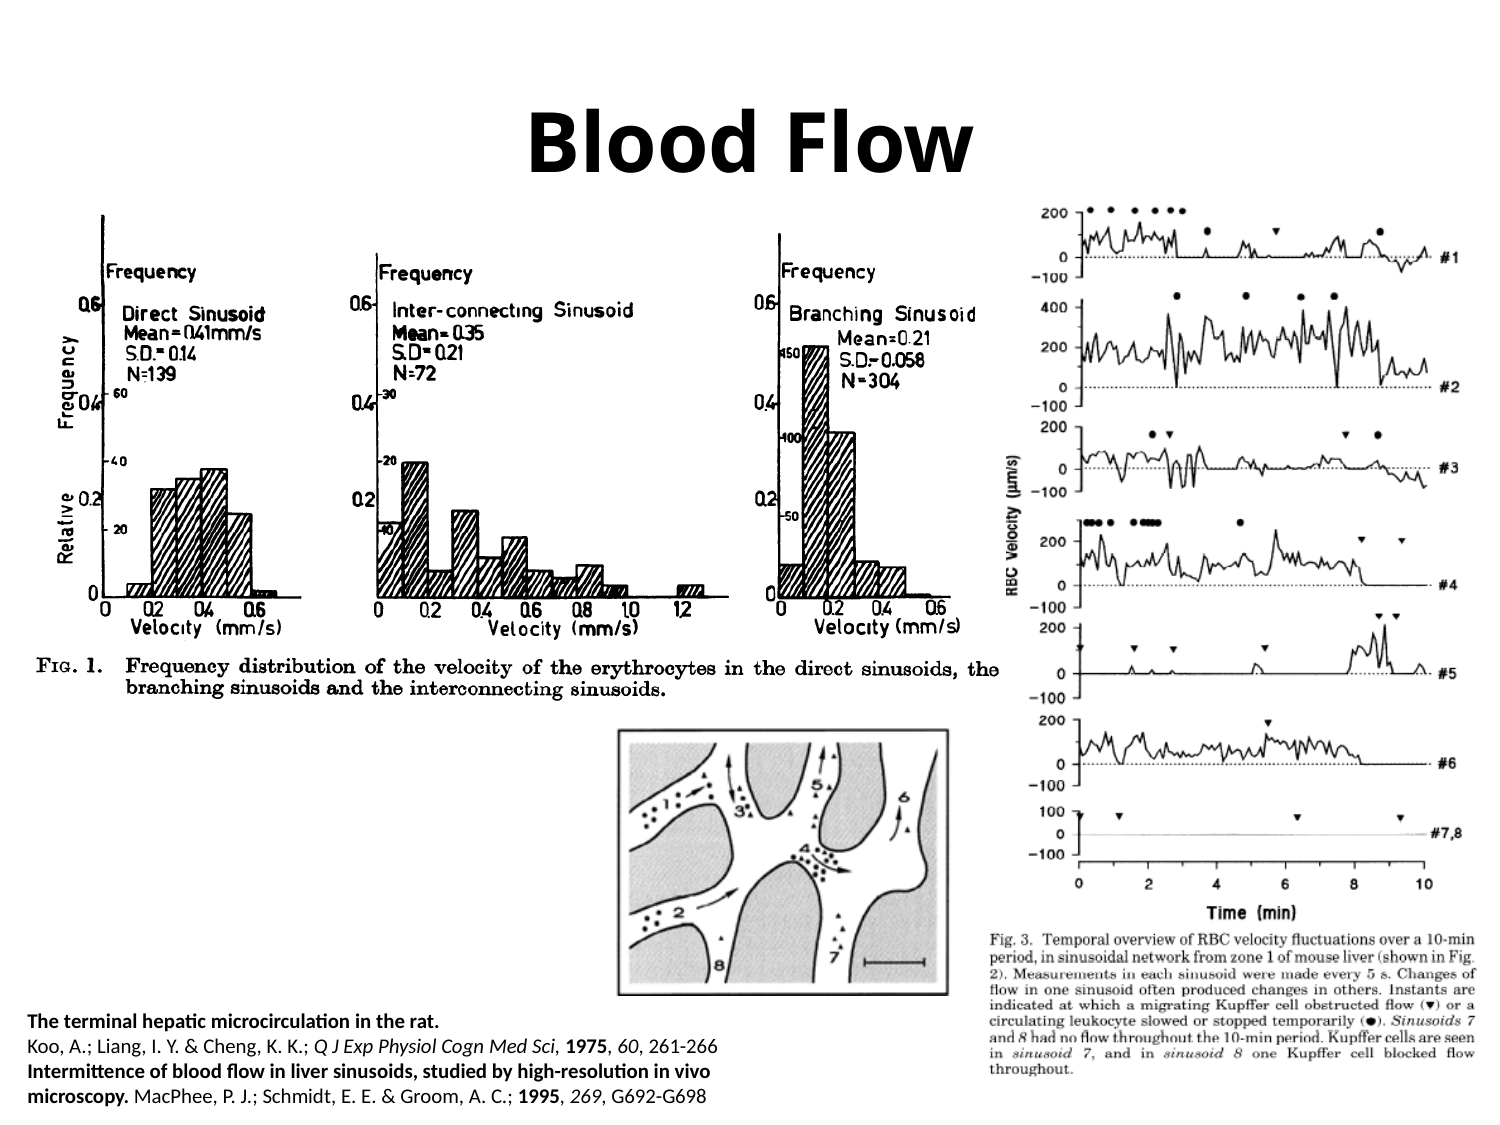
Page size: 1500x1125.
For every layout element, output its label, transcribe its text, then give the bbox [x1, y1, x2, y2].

text_box The terminal hepatic microcirculation in the rat. Koo, A.; Liang, I. Y. & Cheng, K. K.; Q J Exp Physiol Cogn Med Sci, 1975, 60, 261-266 Intermittence of blood flow in liver sinusoids, studied by high-resolution in vivo microscopy. MacPhee, P. J.; Schmidt, E. E. & Groom, A. C.; 1995, 269, G692-G698 [12, 974, 763, 1125]
title Blood Flow [75, 45, 1425, 205]
picture [612, 724, 957, 996]
picture [12, 199, 1477, 1079]
